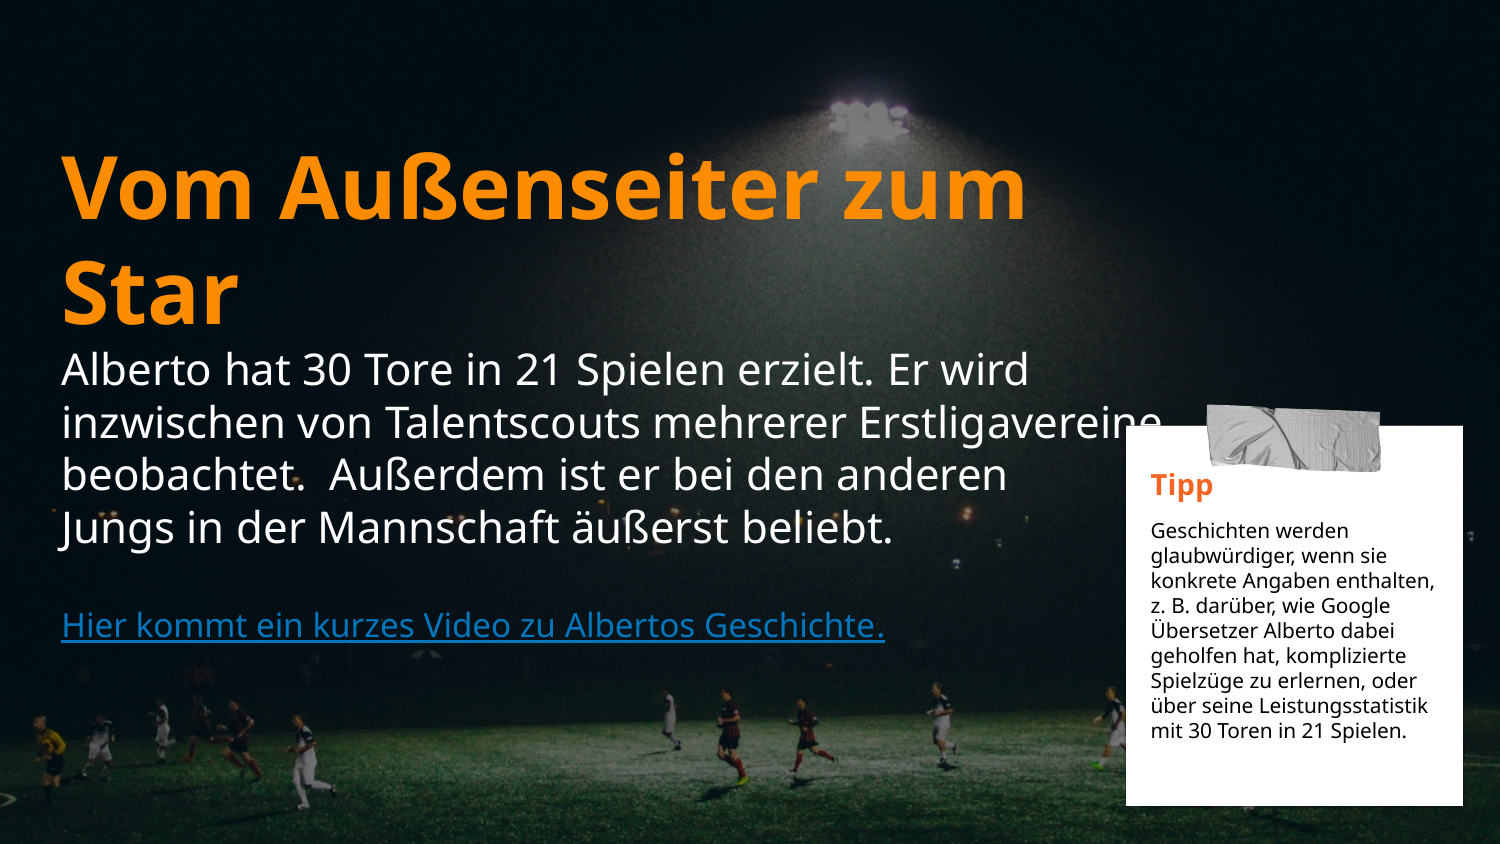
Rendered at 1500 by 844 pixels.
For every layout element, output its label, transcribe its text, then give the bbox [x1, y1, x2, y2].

picture [0, 0, 1500, 844]
title Vom Außenseiter zum Star Alberto hat 30 Tore in 21 Spielen erzielt. Er wird inzwischen von Talentscouts mehrerer Erstligavereine beobachtet. Außerdem ist er bei den anderen Jungs in der Mannschaft äußerst beliebt. Hier kommt ein kurzes Video zu Albertos Geschichte. [46, 116, 1186, 791]
text_box Tipp Geschichten werden glaubwürdiger, wenn sie konkrete Angaben enthalten, z. B. darüber, wie Google Übersetzer Alberto dabei geholfen hat, komplizierte Spielzüge zu erlernen, oder über seine Leistungsstatistik mit 30 Toren in 21 Spielen. [1135, 451, 1452, 781]
